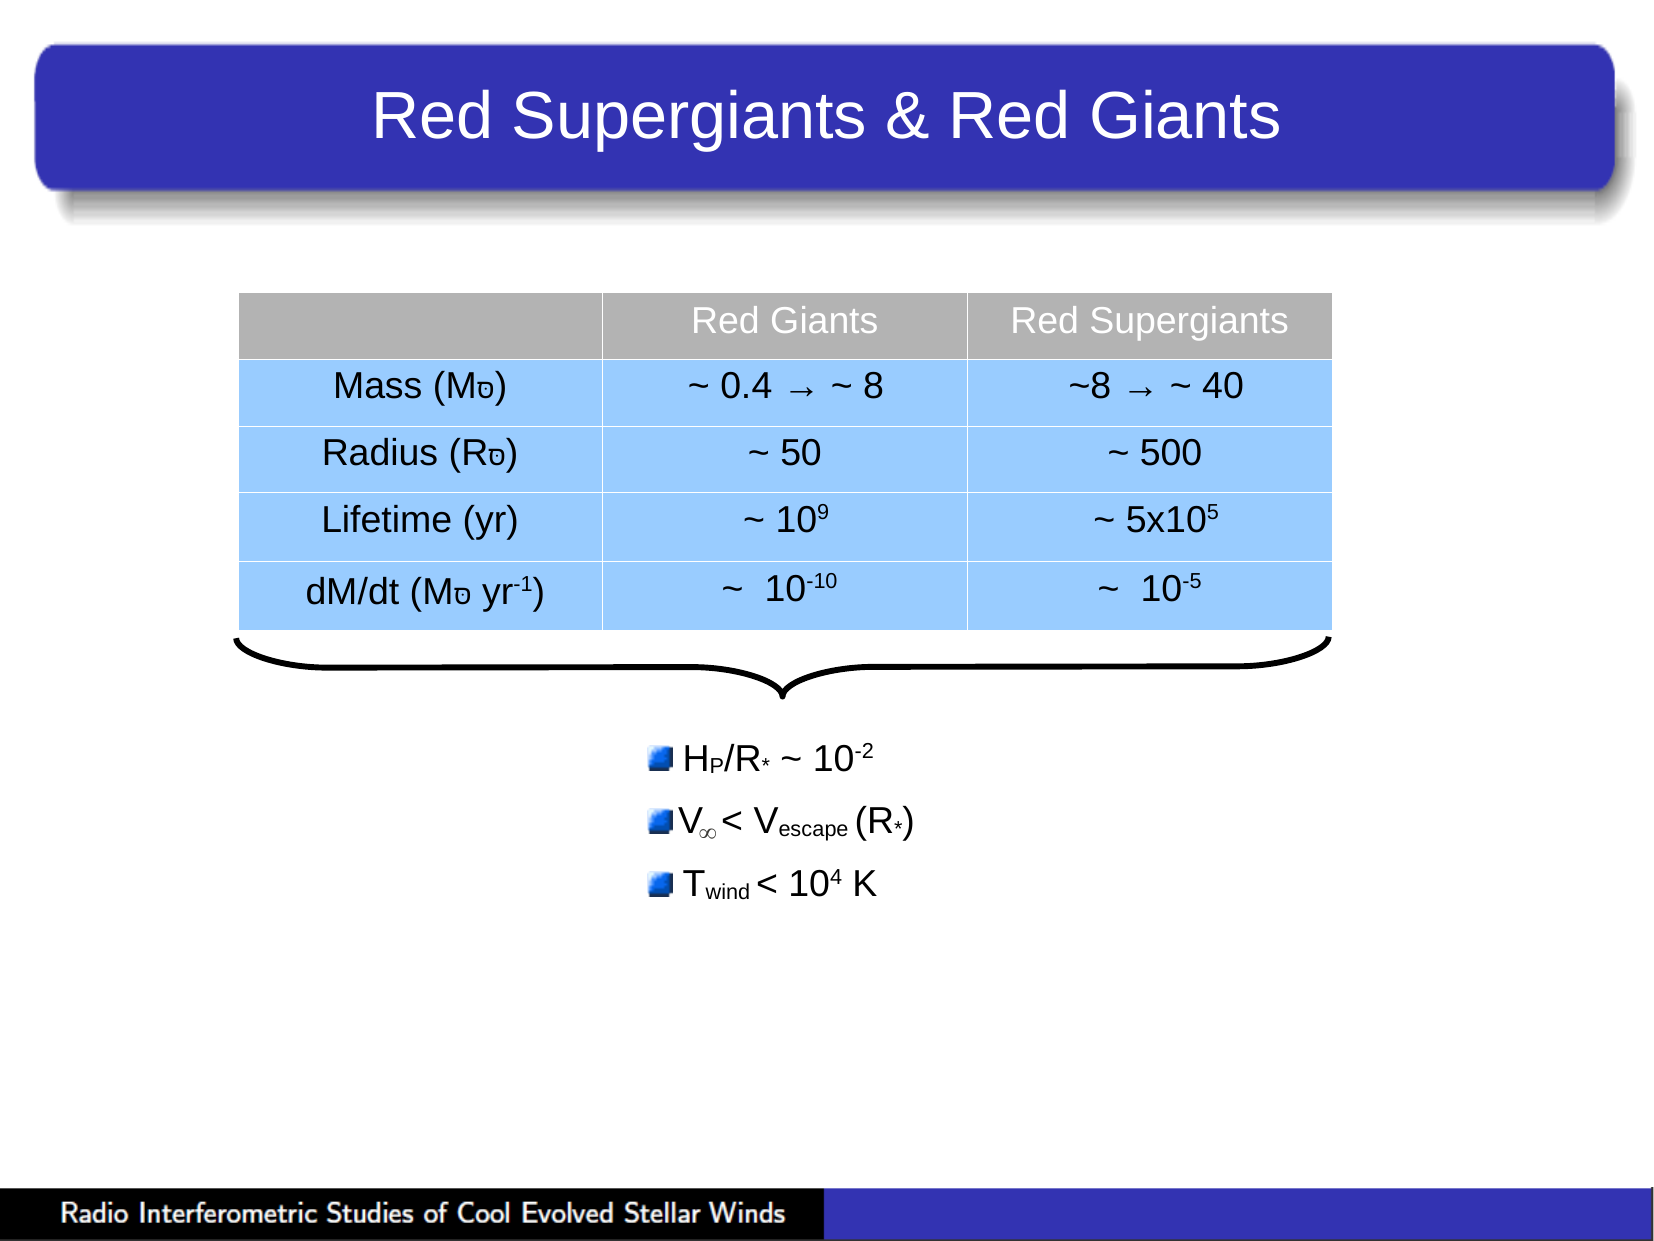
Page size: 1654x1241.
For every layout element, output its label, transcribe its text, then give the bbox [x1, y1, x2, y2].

table_cell Lifetime (yr) [239, 493, 602, 561]
picture [0, 1187, 1654, 1241]
table_cell ~ 109 [603, 493, 967, 561]
table_cell dM/dt (Mסּ yr-1) [239, 562, 602, 630]
table_cell ~ 5x105 [968, 493, 1332, 561]
text_box Red Supergiants & Red Giants [59, 70, 1595, 189]
table_cell ~ 0.4 → ~ 8 [603, 360, 967, 426]
table_header [239, 293, 602, 359]
text_box HP/R* ~ 10-2 V < Vescape (R*) Twind < 104 K [632, 708, 951, 947]
table_cell ~ 50 [603, 427, 967, 492]
table_cell ~8 → ~ 40 [968, 360, 1332, 426]
table_cell Mass (Mסּ) [239, 360, 602, 426]
chart [778, 595, 898, 655]
table_cell Radius (Rסּ) [239, 427, 602, 492]
picture [23, 29, 1648, 237]
table_cell ~ 500 [968, 427, 1332, 492]
table_header Red Supergiants [968, 293, 1332, 359]
table_cell ~ 10-10 [603, 562, 967, 630]
table_cell ~ 10-5 [968, 562, 1332, 630]
table_header Red Giants [603, 293, 967, 359]
chart [692, 819, 723, 847]
table_cell ~ 10-10 [790, 578, 801, 595]
